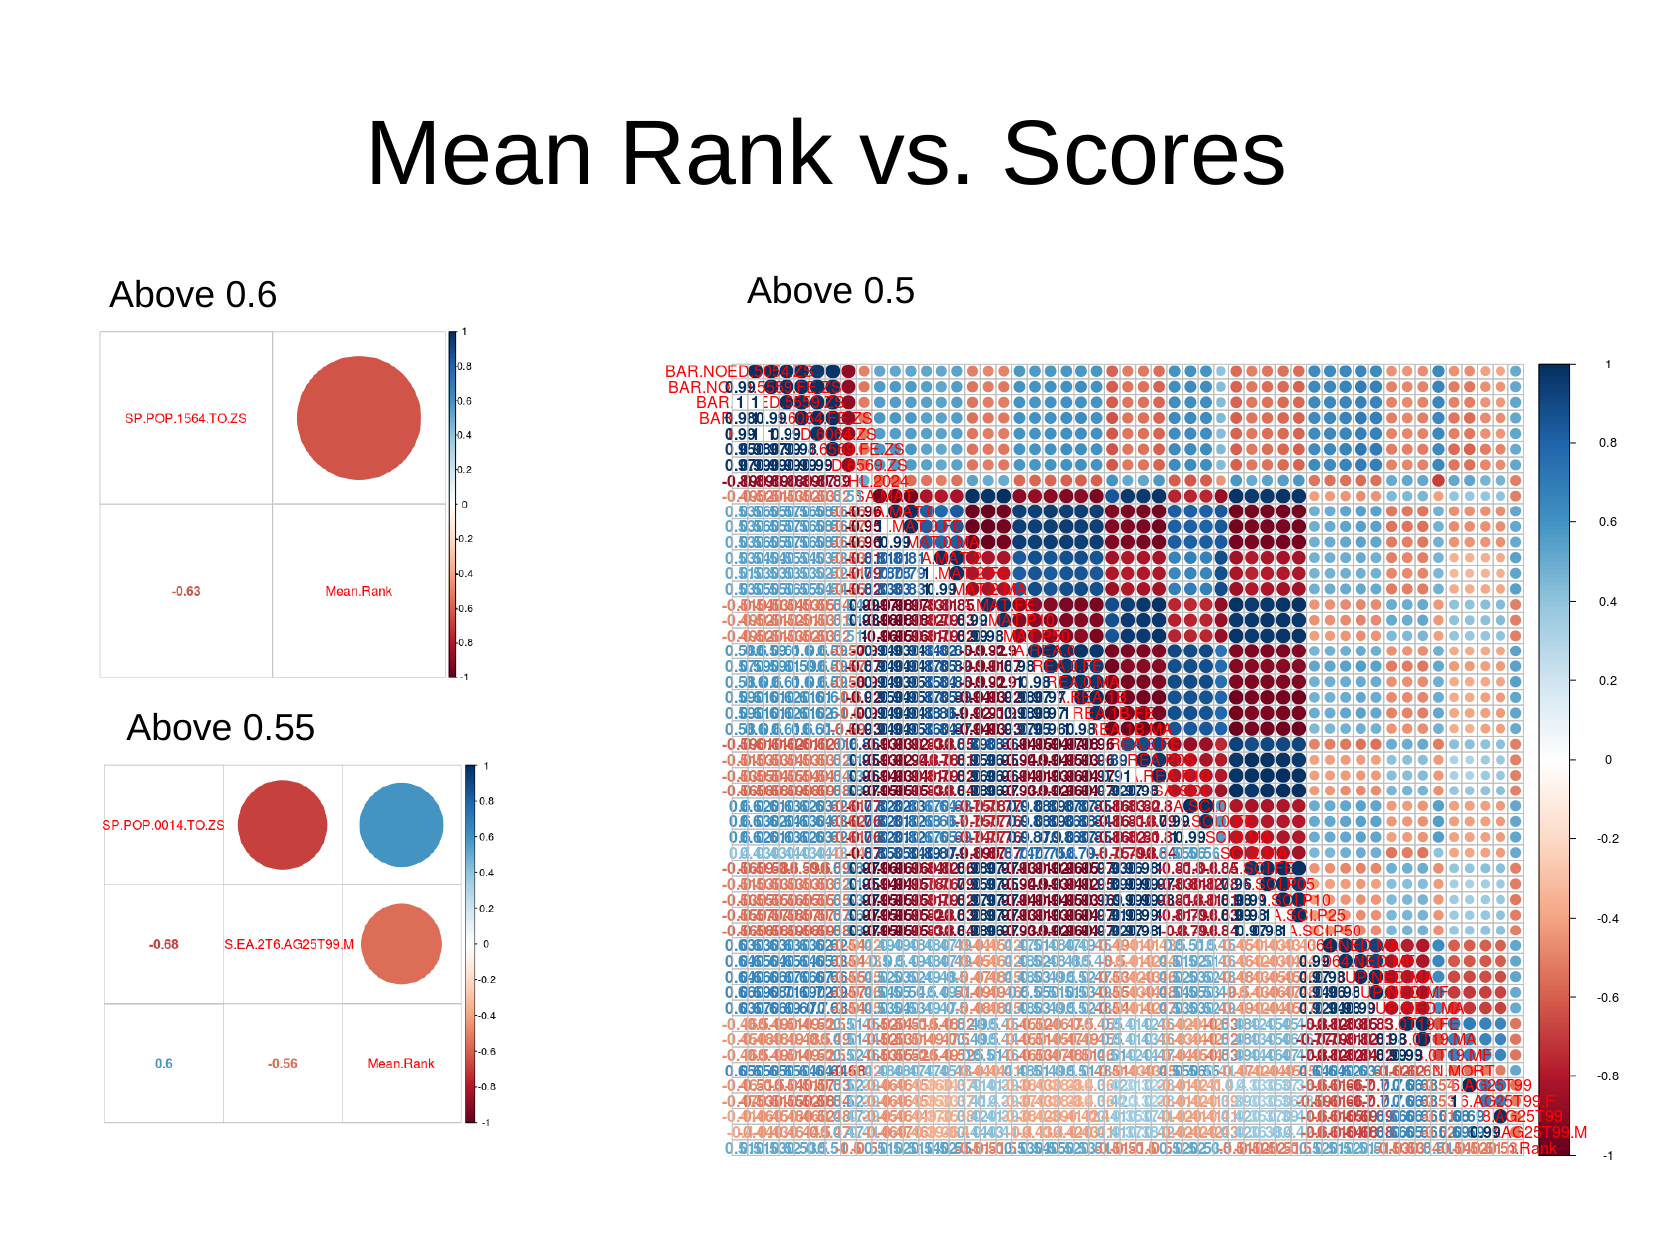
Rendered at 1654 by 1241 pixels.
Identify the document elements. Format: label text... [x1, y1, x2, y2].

text_box Above 0.55 [111, 699, 331, 756]
picture [11, 247, 514, 1170]
picture [649, 224, 1642, 1217]
title Mean Rank vs. Scores [82, 49, 1571, 257]
text_box Above 0.5 [732, 262, 931, 319]
text_box Above 0.6 [94, 265, 293, 323]
